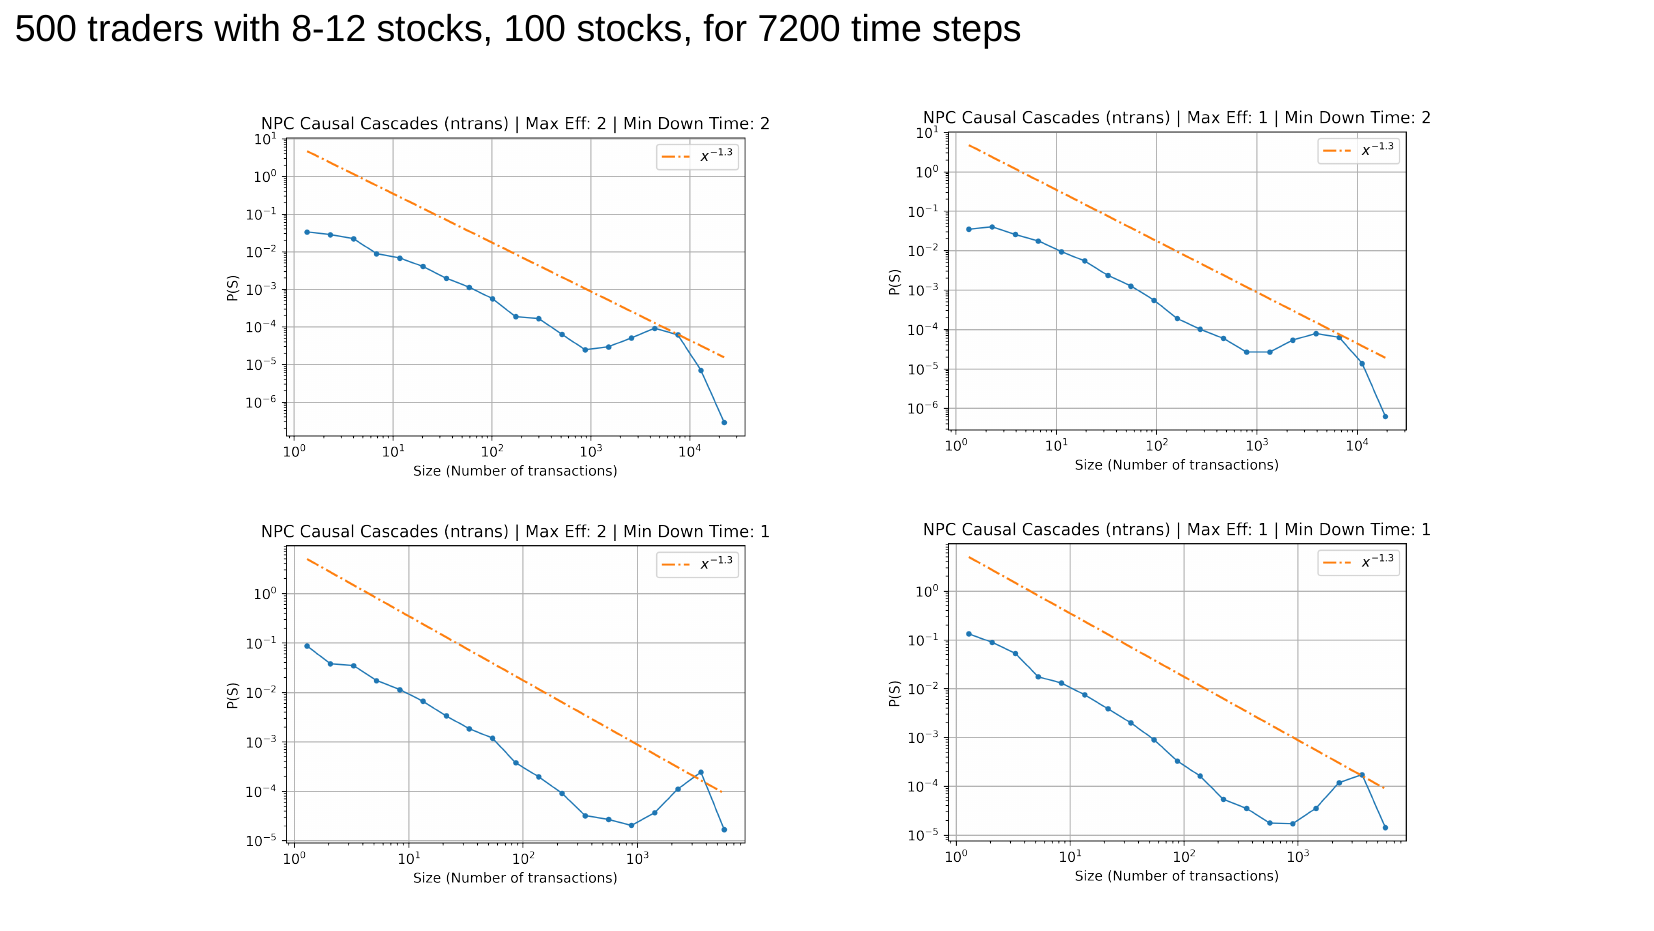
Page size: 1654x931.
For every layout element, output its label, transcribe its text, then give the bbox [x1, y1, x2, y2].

picture [212, 90, 804, 485]
picture [212, 498, 804, 892]
text_box 500 traders with 8-12 stocks, 100 stocks, for 7200 time steps [0, 0, 1038, 57]
picture [874, 84, 1465, 479]
picture [874, 496, 1465, 890]
